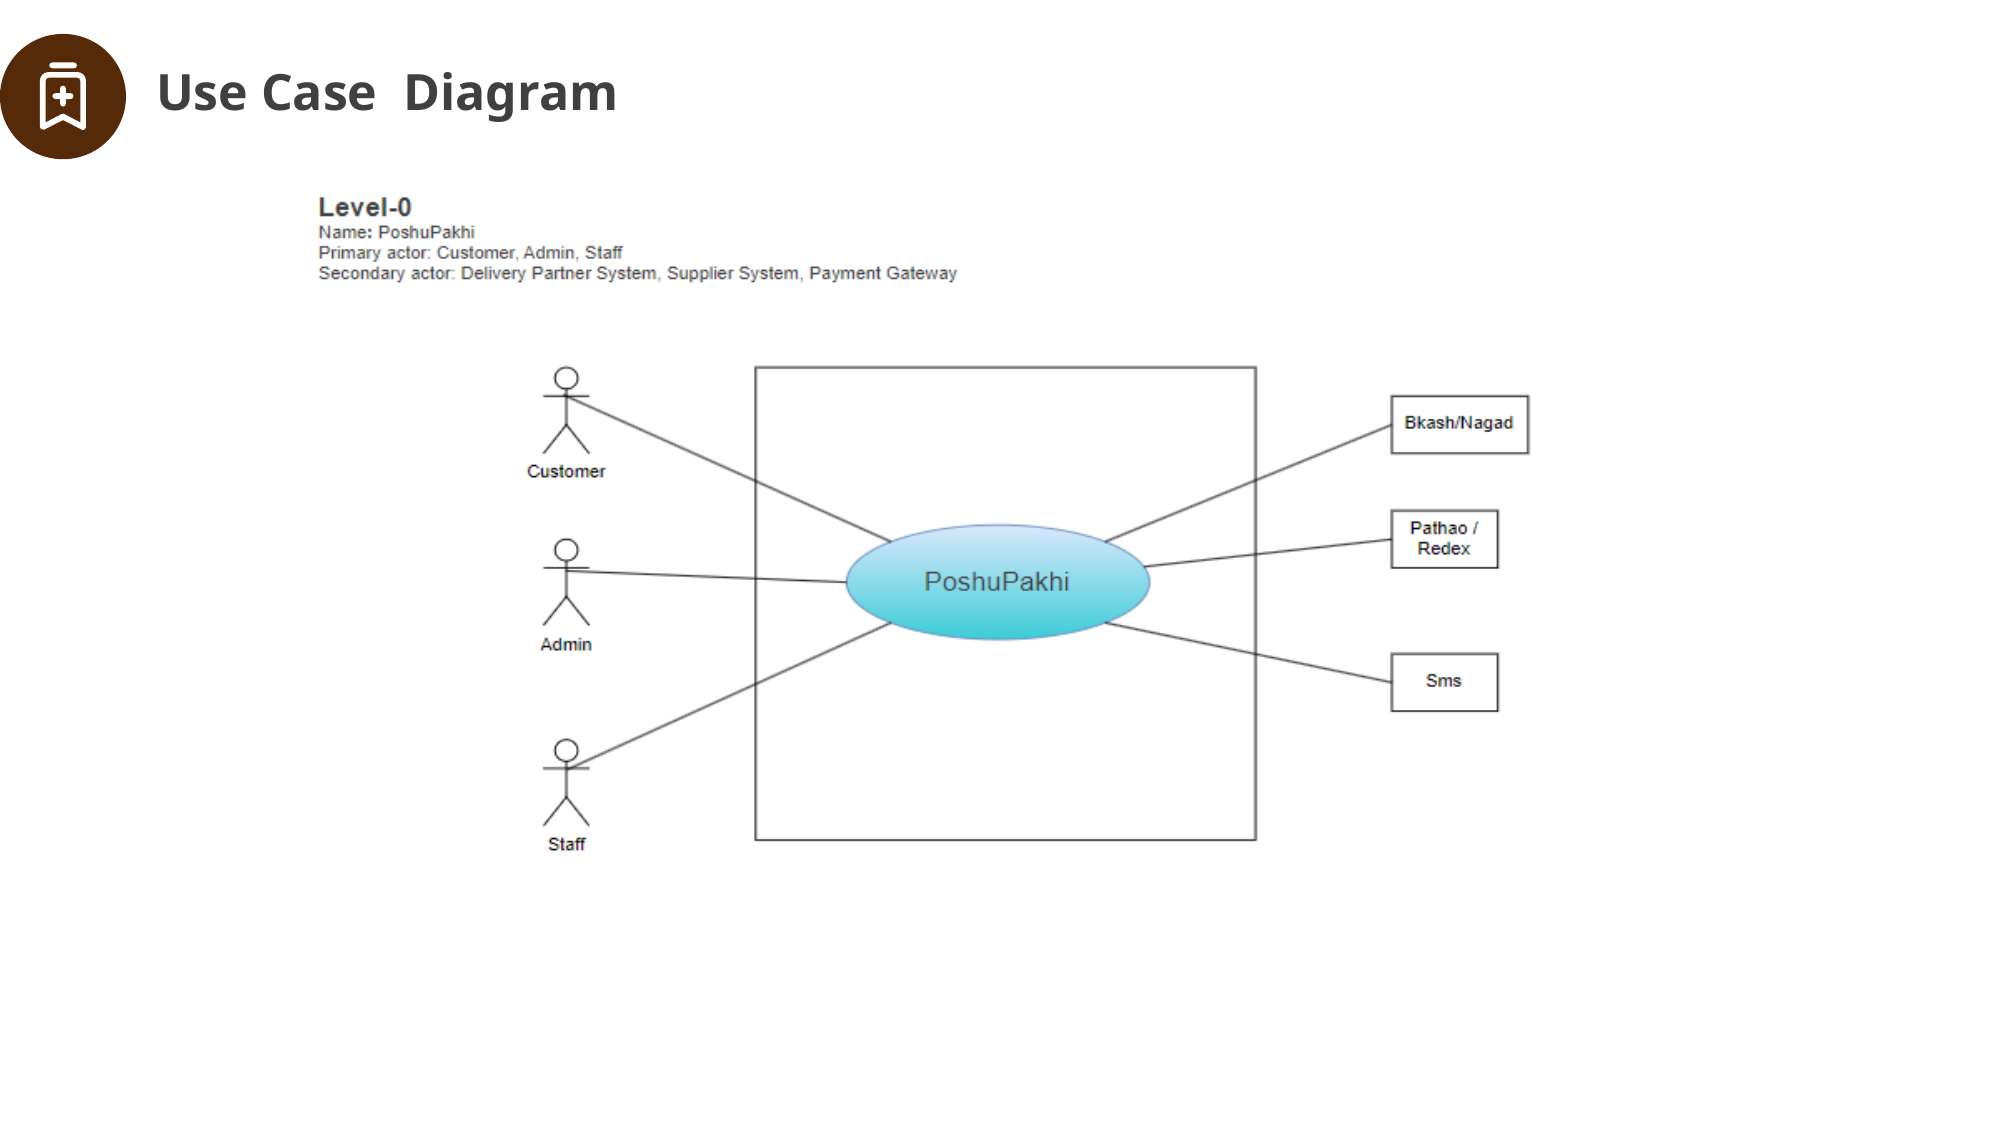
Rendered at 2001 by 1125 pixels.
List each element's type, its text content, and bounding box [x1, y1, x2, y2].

text_box [0, 33, 126, 160]
text_box Use Case Diagram [141, 53, 363, 85]
picture [302, 185, 1562, 1008]
